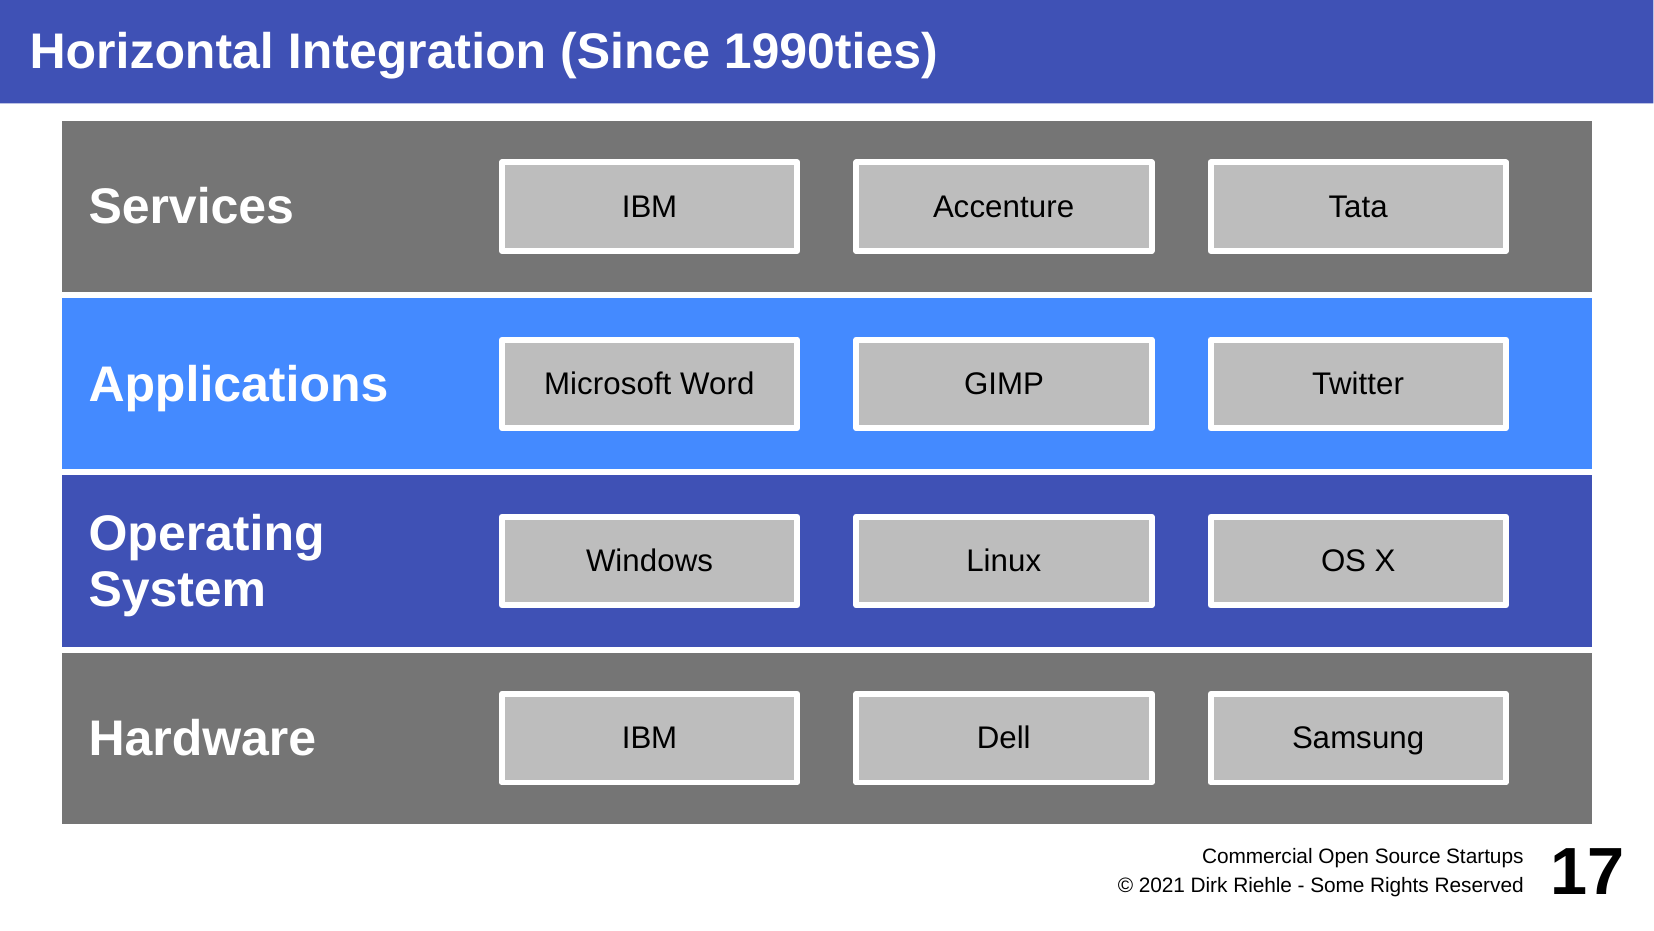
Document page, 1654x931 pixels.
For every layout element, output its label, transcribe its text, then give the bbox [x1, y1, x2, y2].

title Horizontal Integration (Since 1990ties) [0, 0, 1654, 104]
text_box GIMP [856, 339, 1152, 429]
text_box Microsoft Word [501, 339, 798, 429]
text_box Services [59, 118, 1595, 295]
text_box Operating System [59, 473, 1595, 650]
text_box IBM [501, 162, 798, 251]
text_box OS X [1210, 516, 1506, 606]
text_box Tata [1210, 162, 1506, 251]
text_box Accenture [856, 162, 1152, 251]
text_box IBM [501, 693, 798, 783]
text_box Linux [856, 516, 1152, 606]
text_box Samsung [1210, 693, 1506, 783]
text_box Hardware [59, 650, 1595, 827]
text_box Dell [856, 693, 1152, 783]
text_box Twitter [1210, 339, 1506, 429]
text_box Windows [501, 516, 798, 606]
text_box Applications [59, 295, 1595, 473]
